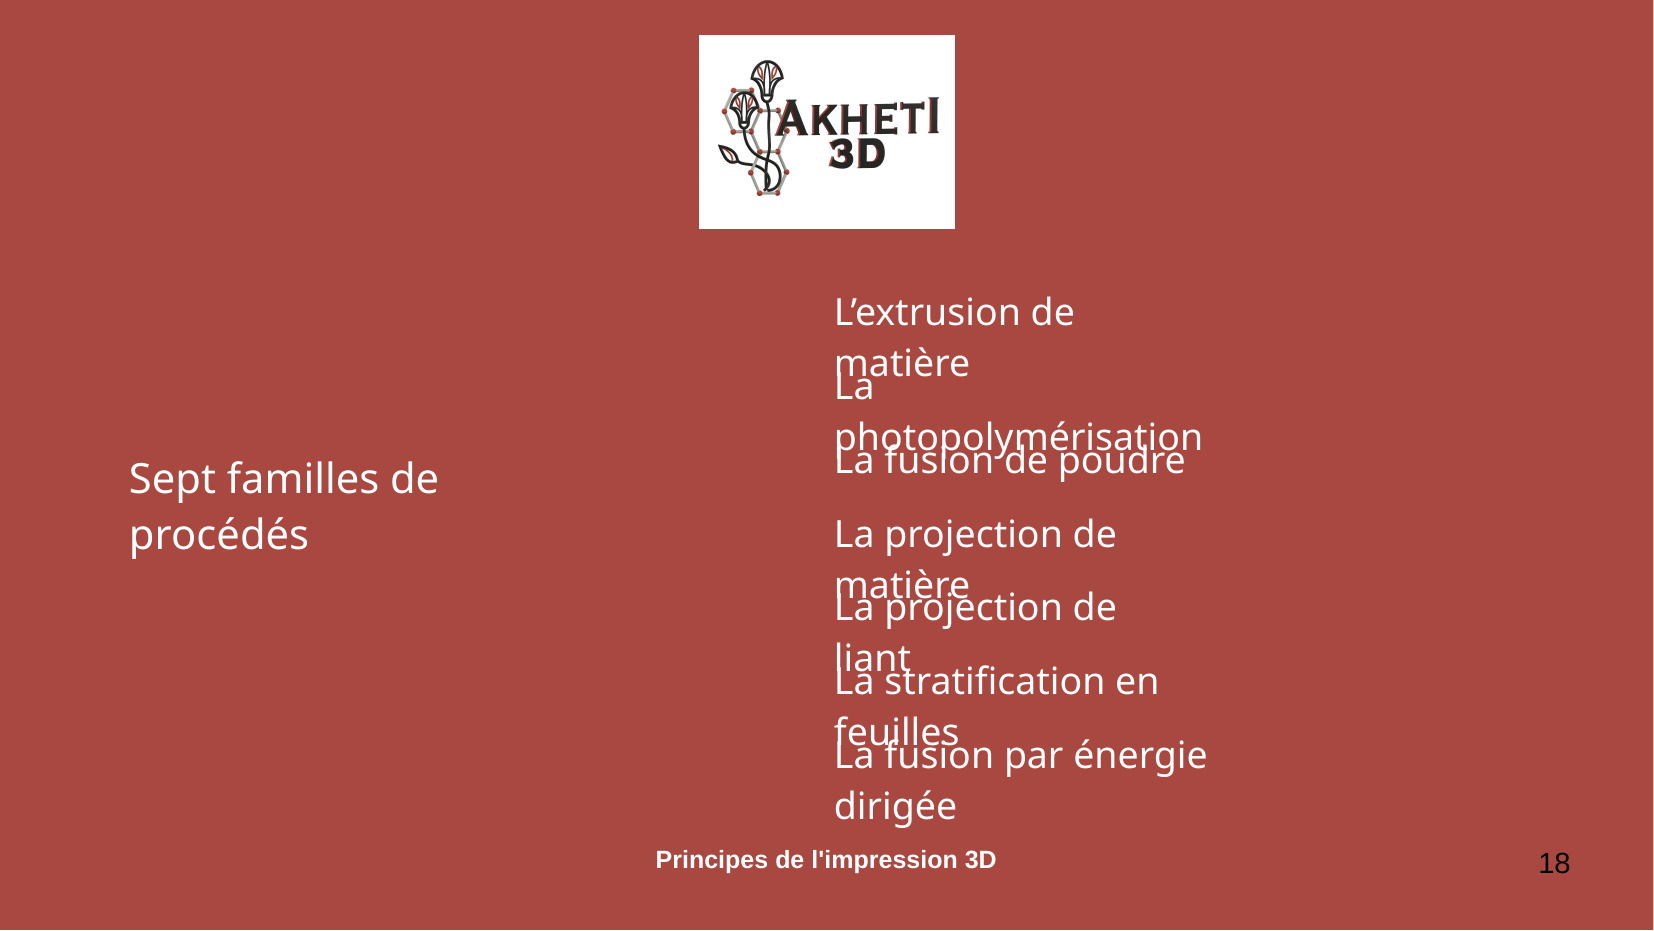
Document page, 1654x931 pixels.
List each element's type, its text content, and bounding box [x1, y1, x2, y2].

text_box La stratification en feuilles [819, 647, 1281, 704]
picture [699, 35, 955, 229]
text_box La photopolymérisation [819, 352, 1237, 409]
text_box La fusion de poudre [819, 425, 1202, 483]
text_box La projection de matière [819, 499, 1252, 557]
text_box Principes de l'impression 3D [640, 838, 1013, 887]
text_box La fusion par énergie dirigée [819, 720, 1325, 778]
text_box L’extrusion de matière [819, 278, 1216, 336]
text_box Sept familles de procédés [114, 440, 625, 503]
text_box La projection de liant [819, 573, 1195, 631]
